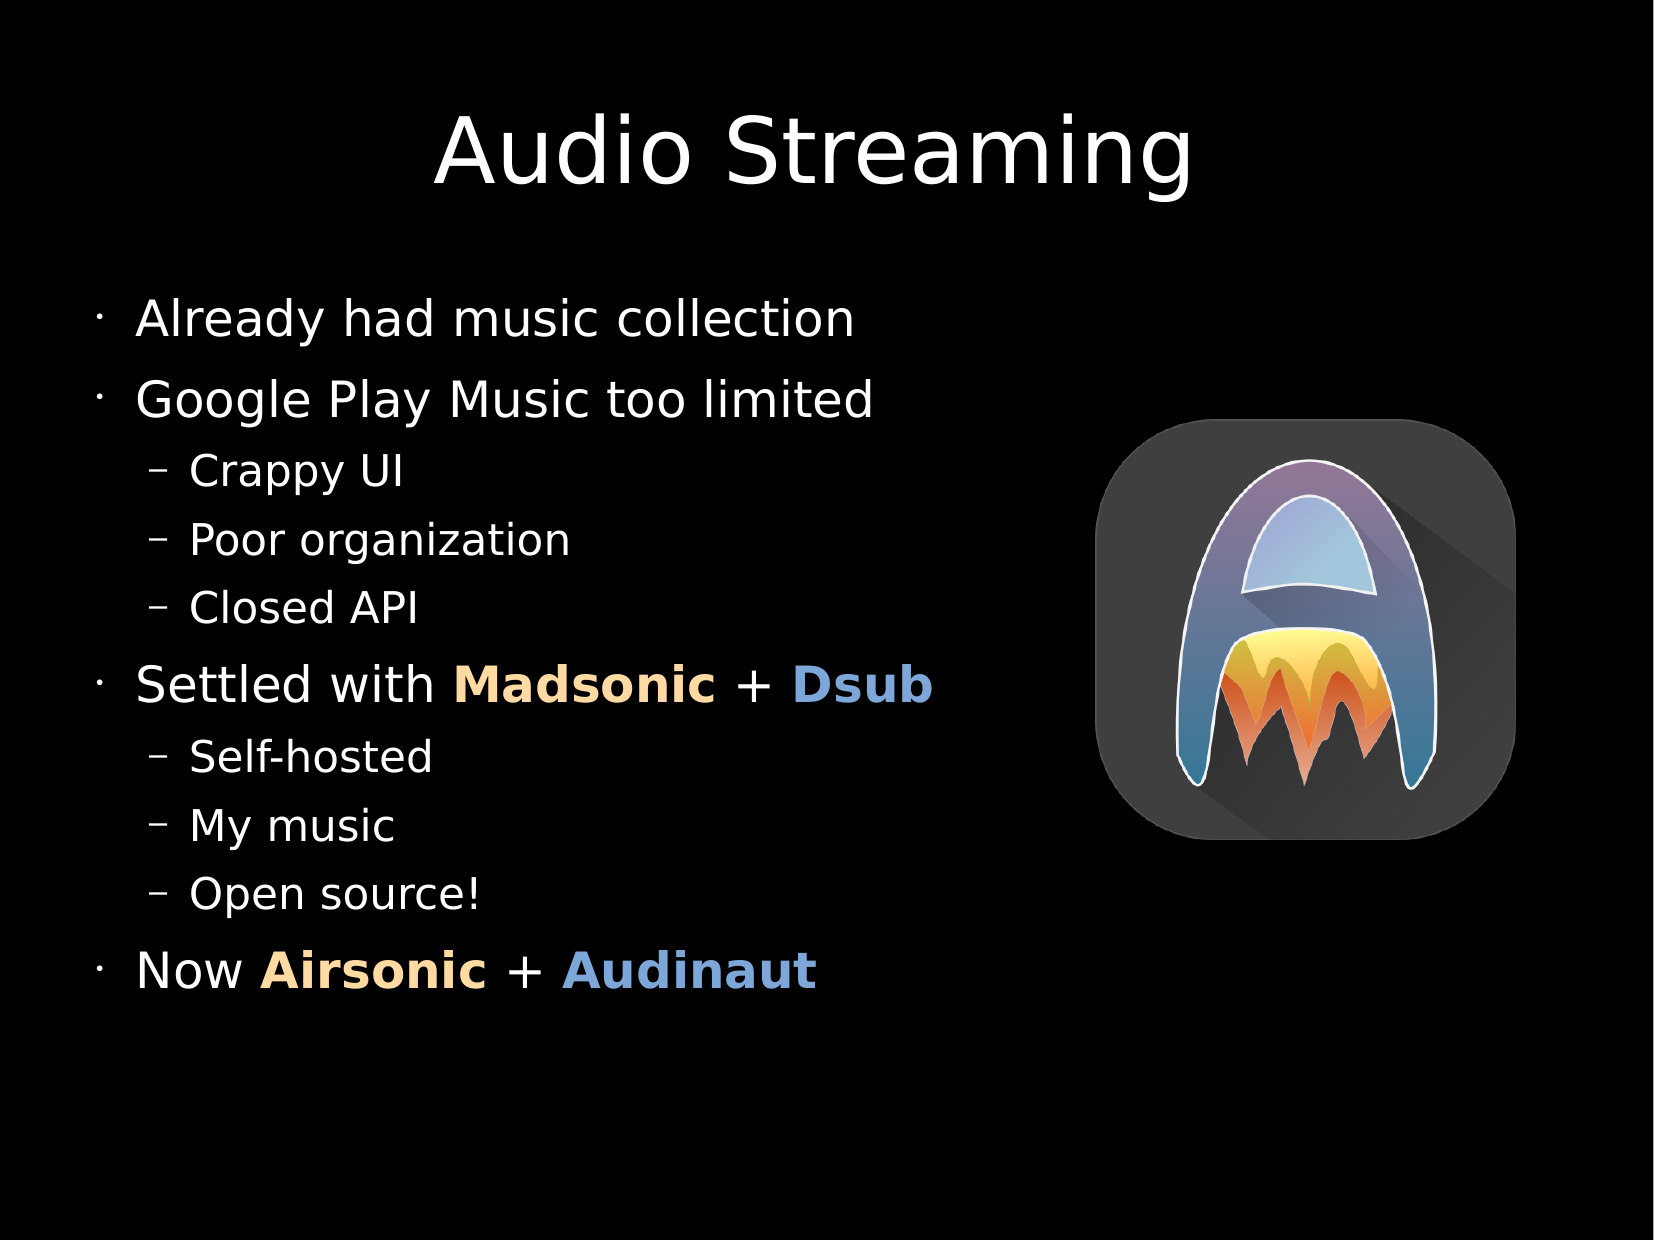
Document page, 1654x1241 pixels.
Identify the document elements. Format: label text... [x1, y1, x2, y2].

picture [1095, 419, 1516, 841]
title Audio Streaming [71, 47, 1561, 256]
list Already had music collection Google Play Music too limited Crappy UI Poor organization Closed API Settled with Madsonic + Dsub Self-hosted My music Open source! Now Airsonic + Audinaut [82, 290, 1576, 1010]
